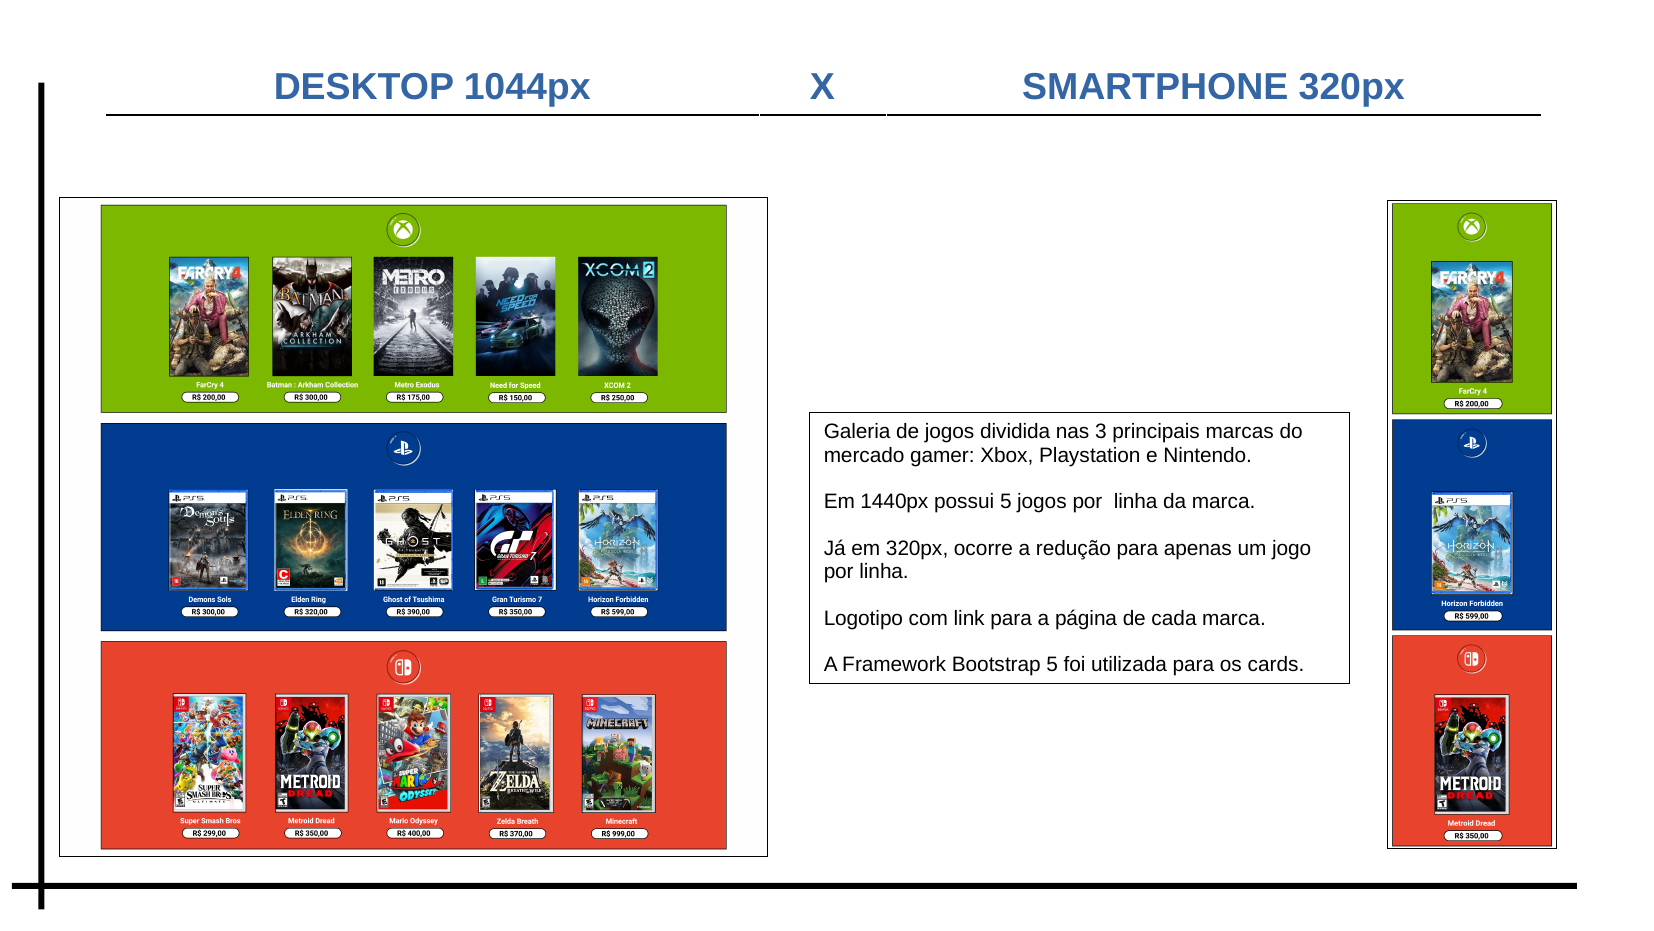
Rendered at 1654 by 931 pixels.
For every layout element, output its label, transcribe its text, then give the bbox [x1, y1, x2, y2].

table_header SMARTPHONE 320px [887, 59, 1541, 114]
picture [59, 197, 768, 857]
picture [1387, 200, 1557, 849]
table_header X [760, 59, 886, 114]
table_header DESKTOP 1044px [106, 59, 759, 114]
text_box Galeria de jogos dividida nas 3 principais marcas do mercado gamer: Xbox, Playstation e Nintendo. Em 1440px possui 5 jogos por linha da marca. Já em 320px, ocorre a redução para apenas um jogo por linha. Logotipo com link para a página de cada marca. A Framework Bootstrap 5 foi utilizada para os cards. [809, 412, 1350, 684]
